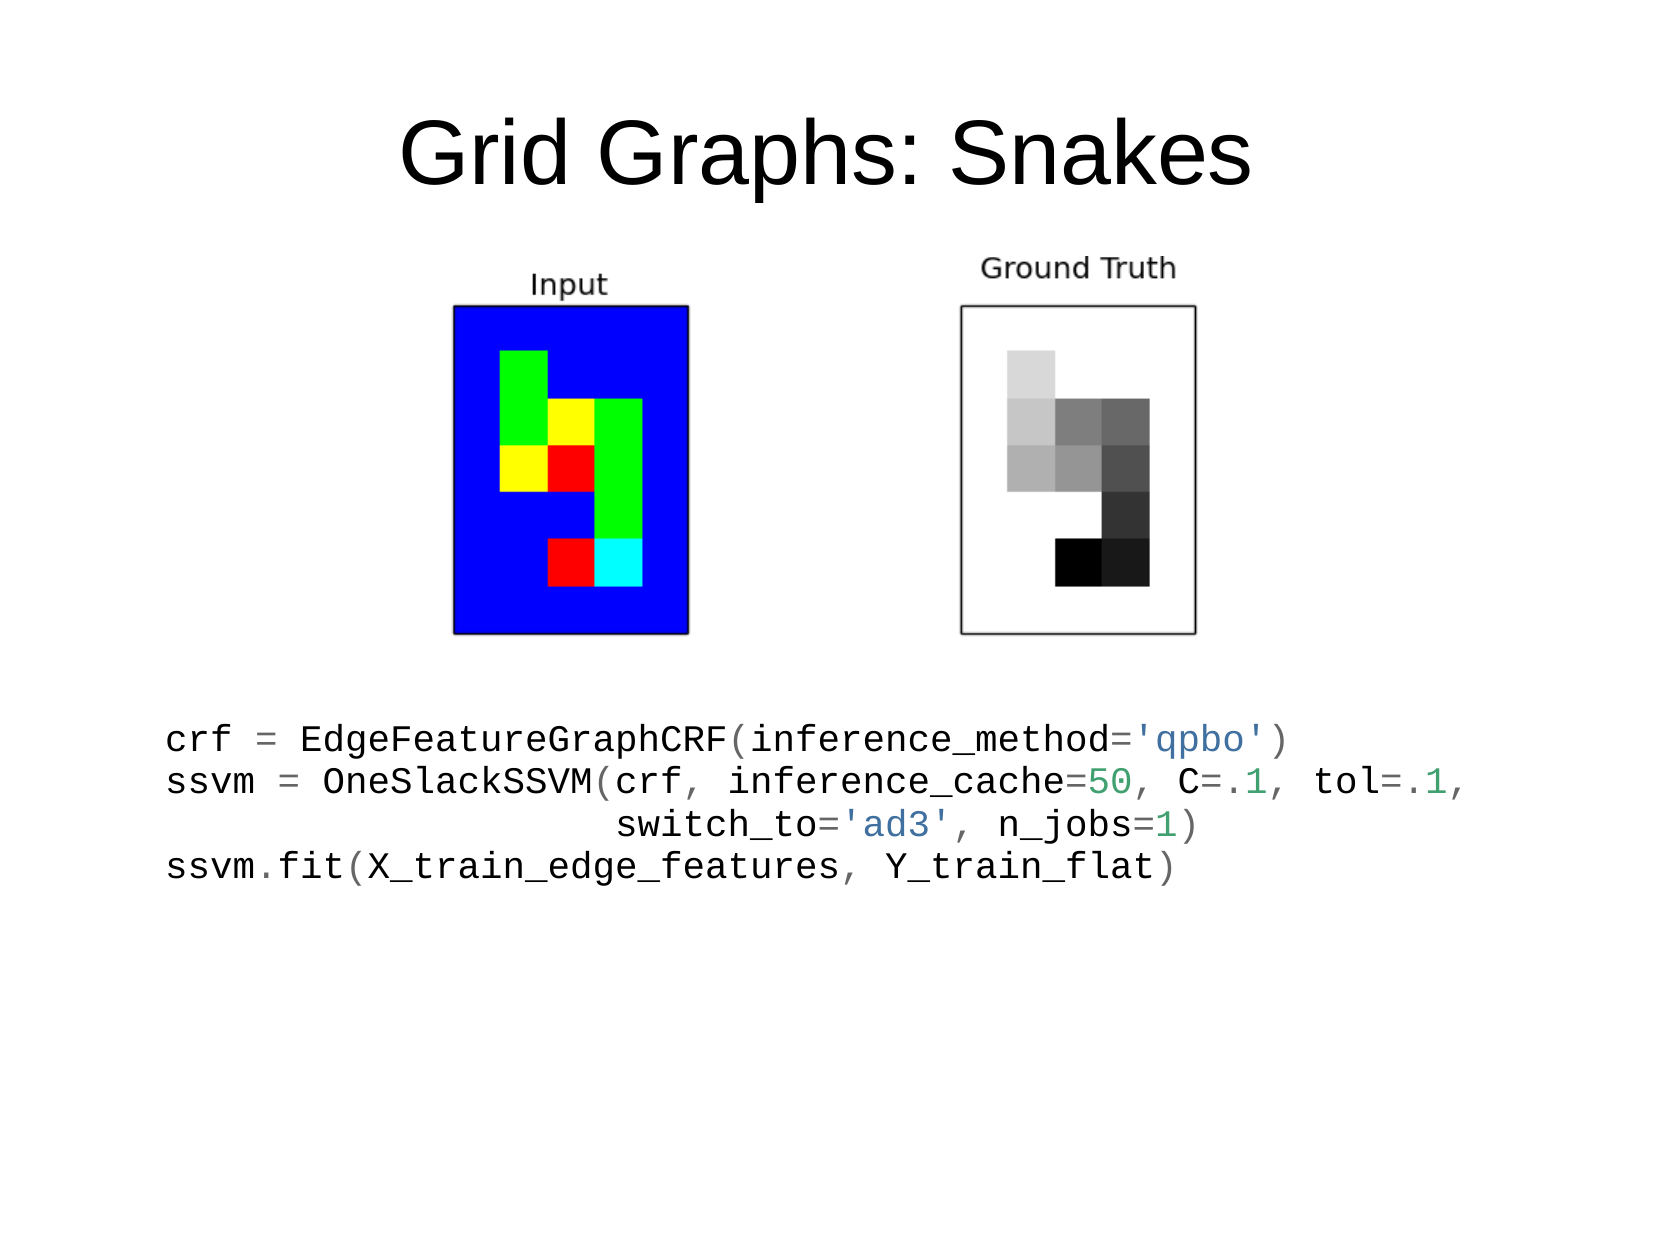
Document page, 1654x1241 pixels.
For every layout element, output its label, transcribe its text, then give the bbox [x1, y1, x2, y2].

text_box crf = EdgeFeatureGraphCRF(inference_method='qpbo') ssvm = OneSlackSSVM(crf, inference_cache=50, C=.1, tol=.1, switch_to='ad3', n_jobs=1) ssvm.fit(X_train_edge_features, Y_train_flat) [165, 720, 1508, 892]
title Grid Graphs: Snakes [82, 49, 1571, 257]
picture [443, 256, 1210, 644]
